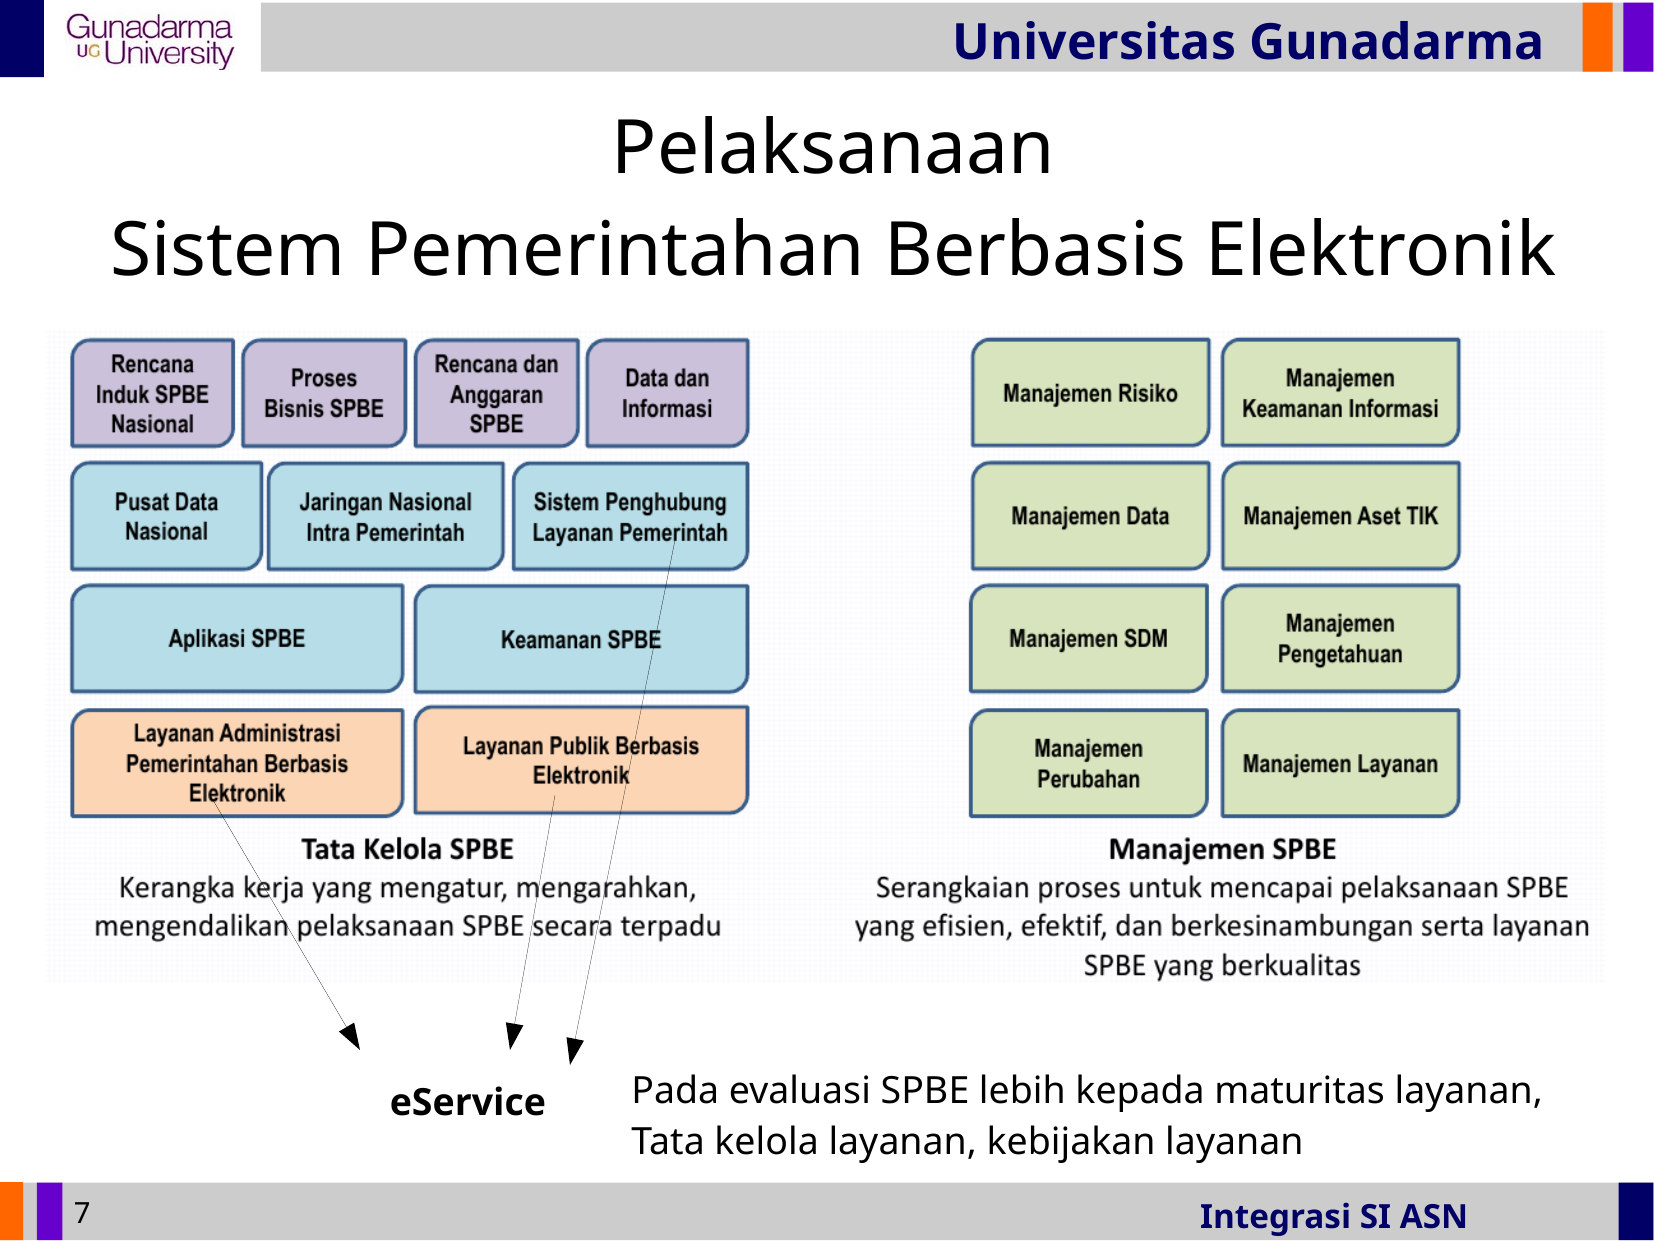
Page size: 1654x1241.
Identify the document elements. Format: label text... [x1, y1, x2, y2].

picture [65, 0, 235, 70]
text_box Pada evaluasi SPBE lebih kepada maturitas layanan, Tata kelola layanan, kebijakan layanan [616, 1056, 1514, 1162]
text_box eService [375, 1068, 552, 1129]
title Pelaksanaan Sistem Pemerintahan Berbasis Elektronik [77, 105, 1591, 286]
picture [45, 329, 1606, 983]
